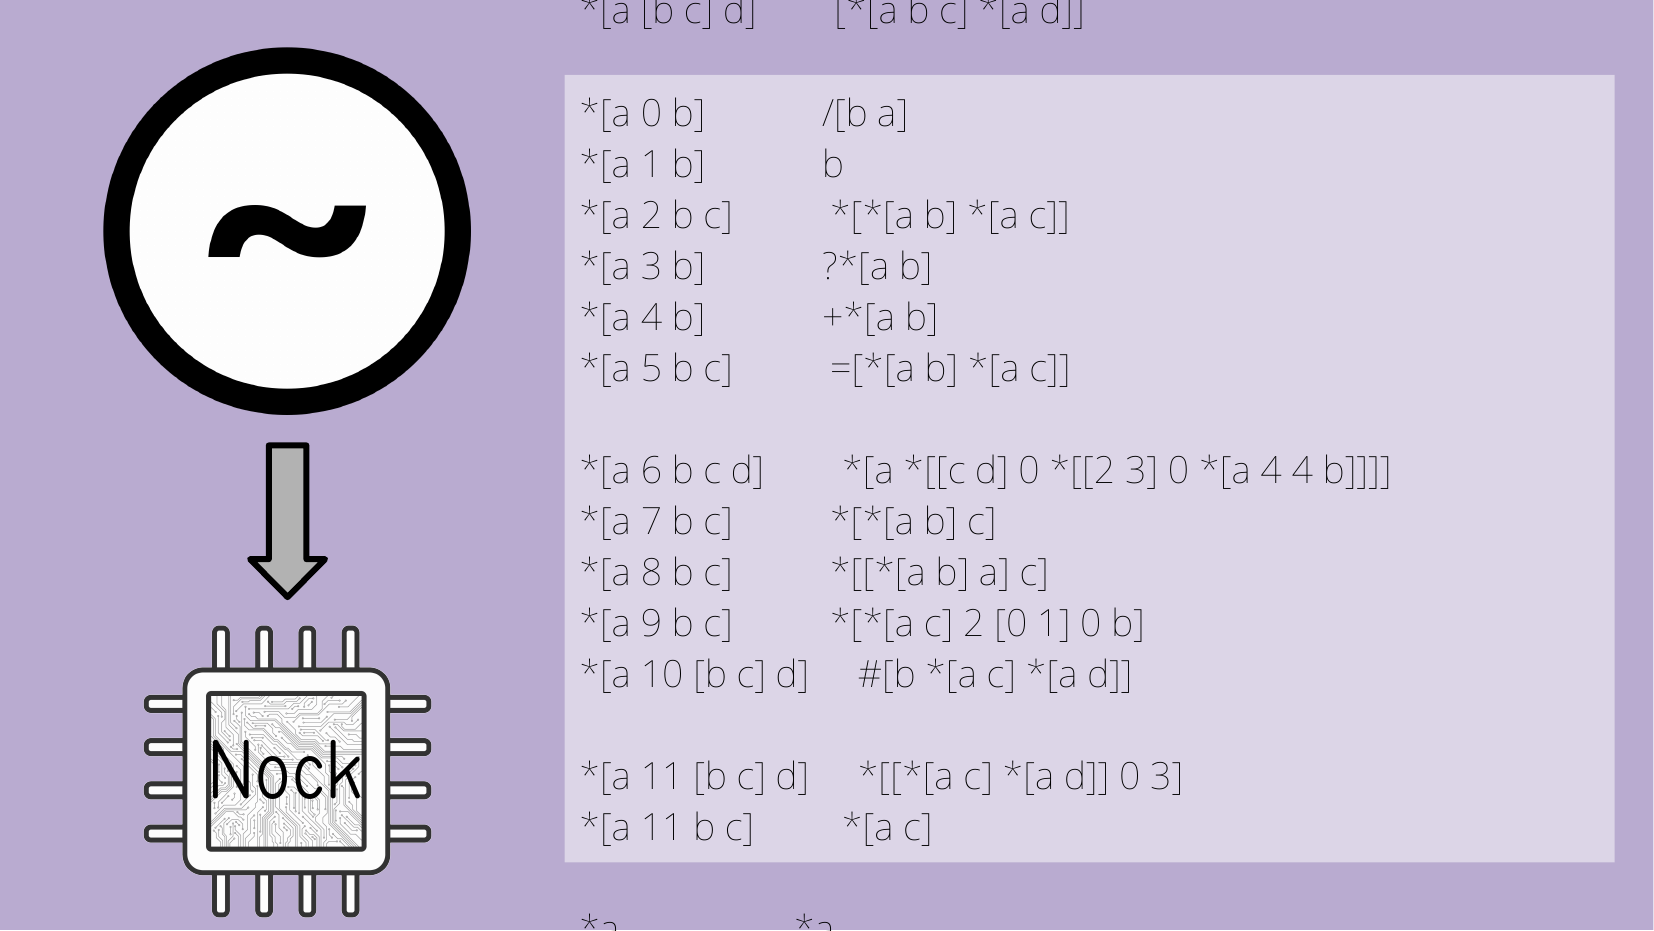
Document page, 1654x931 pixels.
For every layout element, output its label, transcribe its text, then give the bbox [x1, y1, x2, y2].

picture [77, 21, 497, 441]
picture [143, 625, 432, 919]
text_box [250, 445, 326, 598]
text_box *[a [b c] d] [*[a b c] *[a d]] *[a 0 b] /[b a] *[a 1 b] b *[a 2 b c] *[*[a b] *[a c]] *[a 3 b] ?*[a b] *[a 4 b] +*[a b] *[a 5 b c] =[*[a b] *[a c]] *[a 6 b c d] *[a *[[c d] 0 *[[2 3] 0 *[a 4 4 b]]]] *[a 7 b c] *[*[a b] c] *[a 8 b c] *[[*[a b] a] c] *[a 9 b c] *[*[a c] 2 [0 1] 0 b] *[a 10 [b c] d] #[b *[a c] *[a d]] *[a 11 [b c] d] *[[*[a c] *[a d]] 0 3] *[a 11 b c] *[a c] *a *a [564, 74, 1615, 863]
